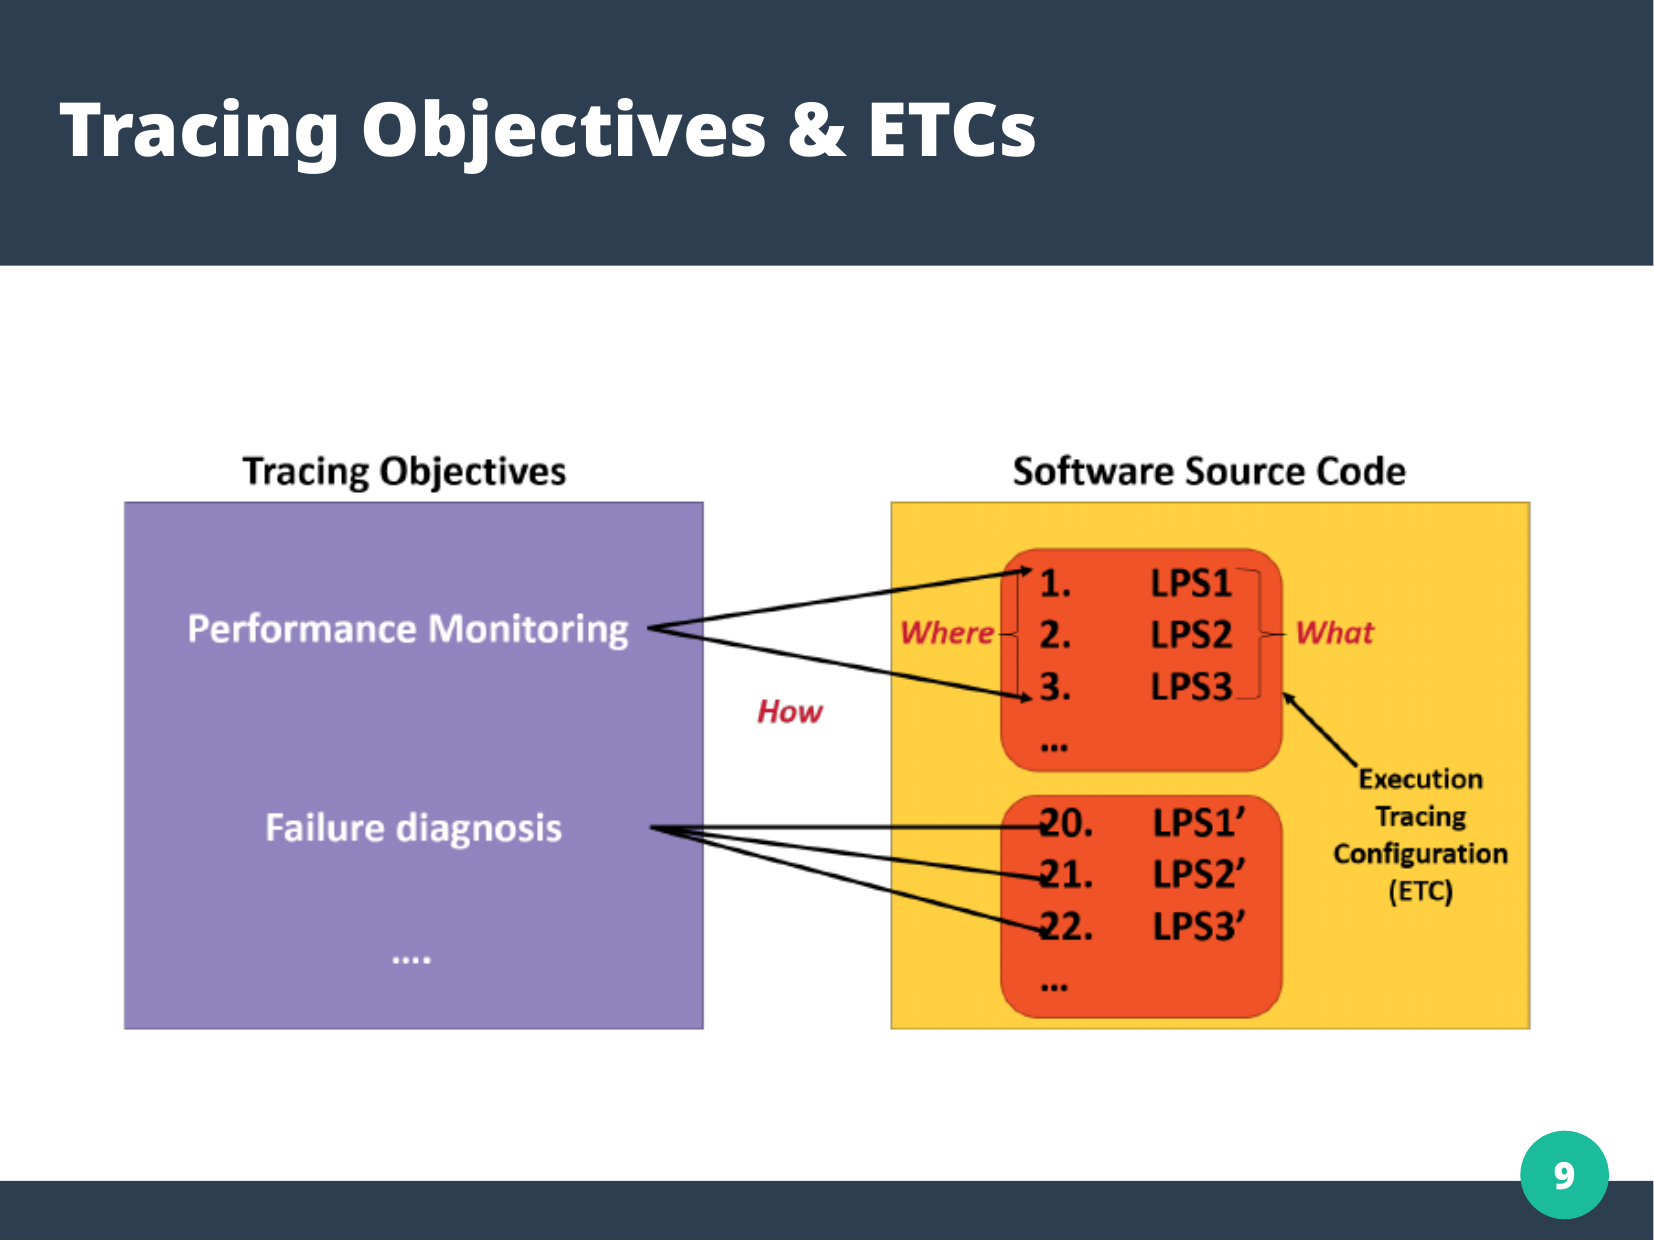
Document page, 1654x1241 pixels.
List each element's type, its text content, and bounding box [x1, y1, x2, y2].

title Tracing Objectives & ETCs [58, 49, 1595, 207]
picture [95, 436, 1555, 1052]
